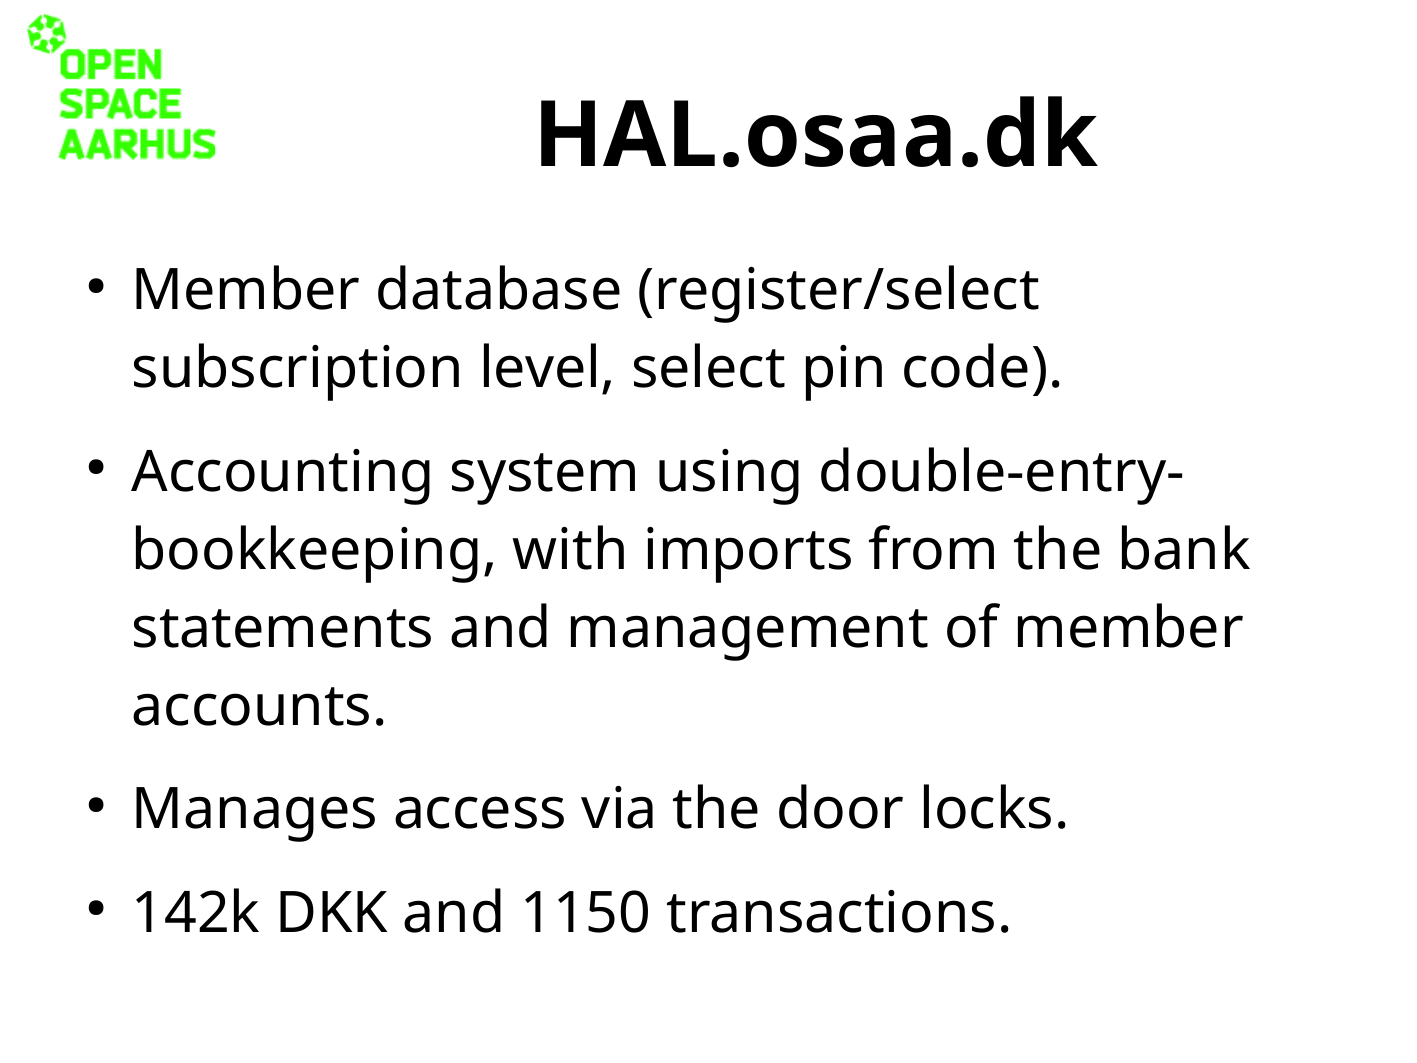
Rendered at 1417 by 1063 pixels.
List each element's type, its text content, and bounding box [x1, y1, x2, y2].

picture [0, 0, 344, 188]
list Member database (register/select subscription level, select pin code). Accounting system using double-entry-bookkeeping, with imports from the bank statements and management of member accounts. Manages access via the door locks. 142k DKK and 1150 transactions. [70, 248, 1346, 950]
title HAL.osaa.dk [286, 42, 1346, 220]
